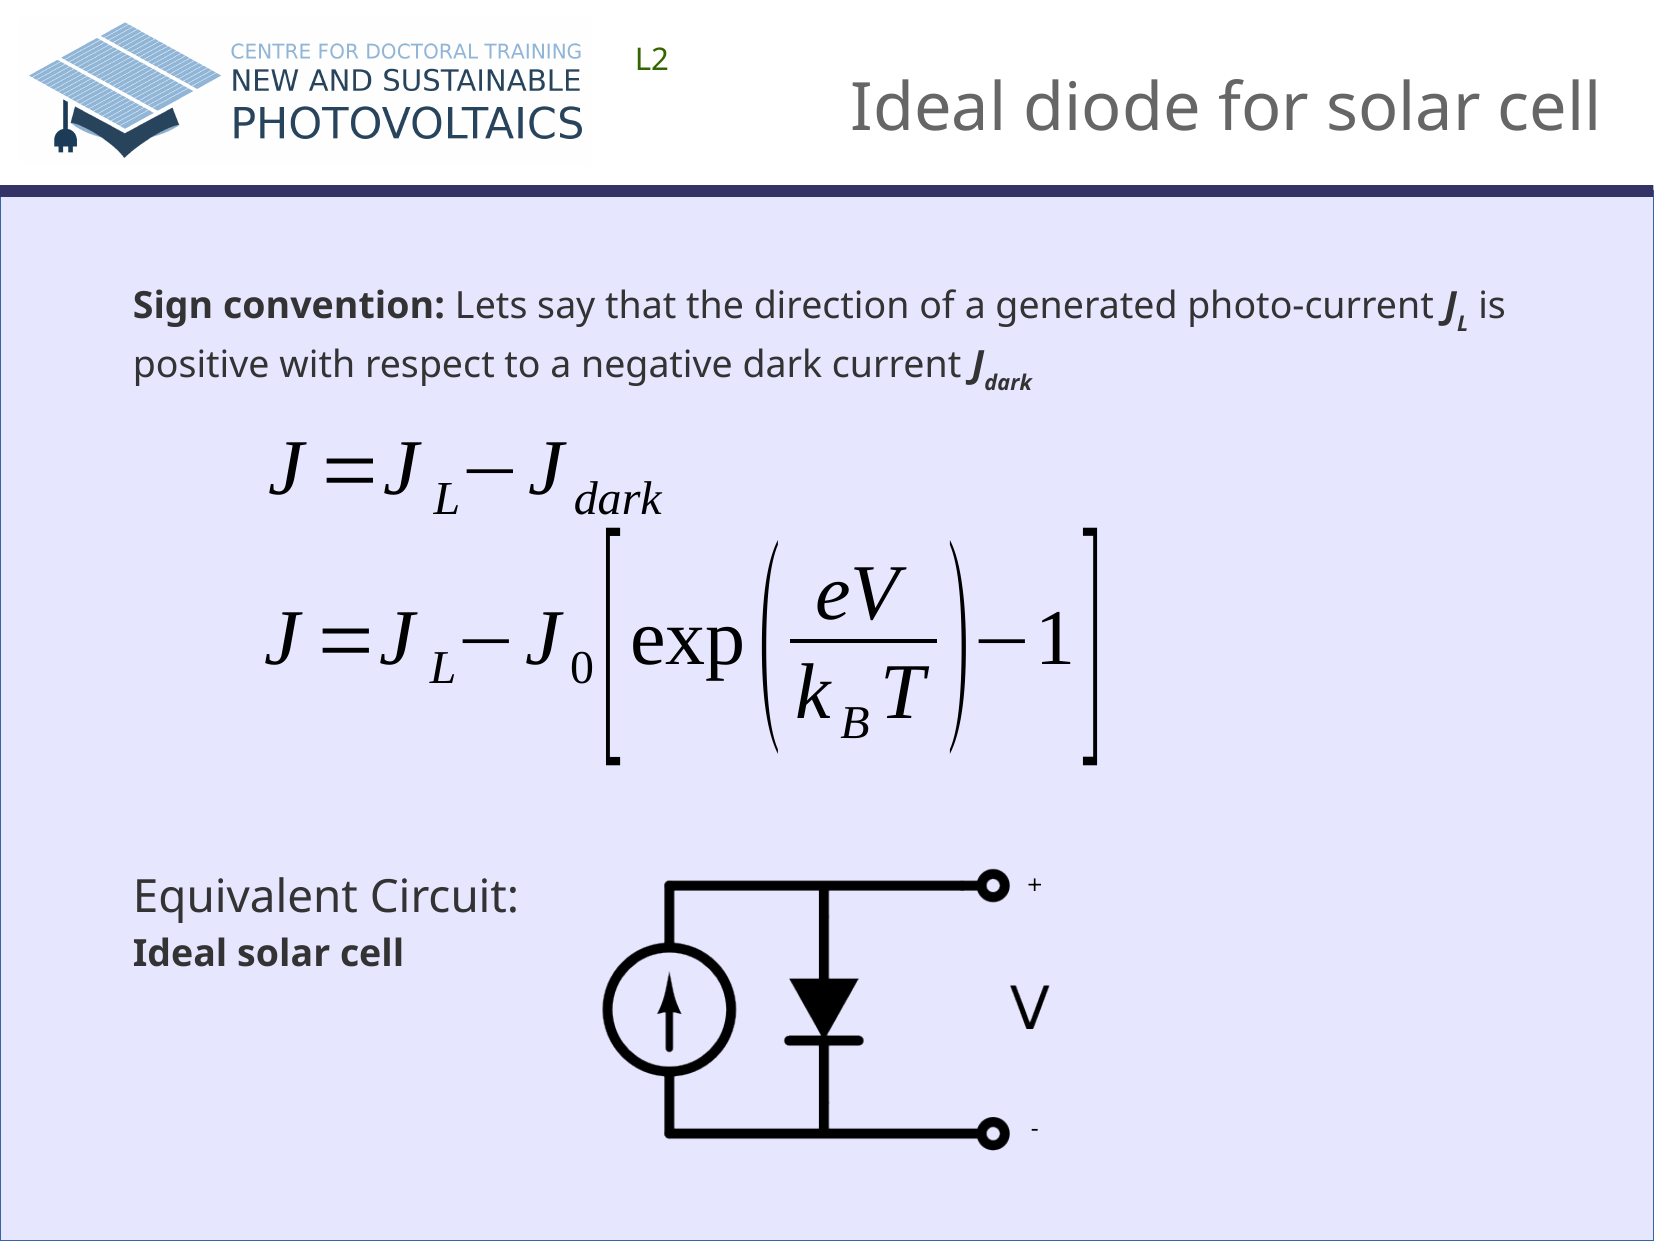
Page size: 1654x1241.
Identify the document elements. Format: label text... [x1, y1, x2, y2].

text_box Sign convention: Lets say that the direction of a generated photo-current JL is positive with respect to a negative dark current Jdark [118, 271, 1560, 500]
text_box [0, 197, 1654, 1241]
picture [19, 17, 591, 166]
text_box L2 [620, 29, 880, 80]
text_box Equivalent Circuit: Ideal solar cell [118, 856, 520, 981]
chart [244, 425, 1125, 771]
text_box Ideal diode for solar cell [767, 51, 1619, 142]
picture [567, 814, 1087, 1193]
